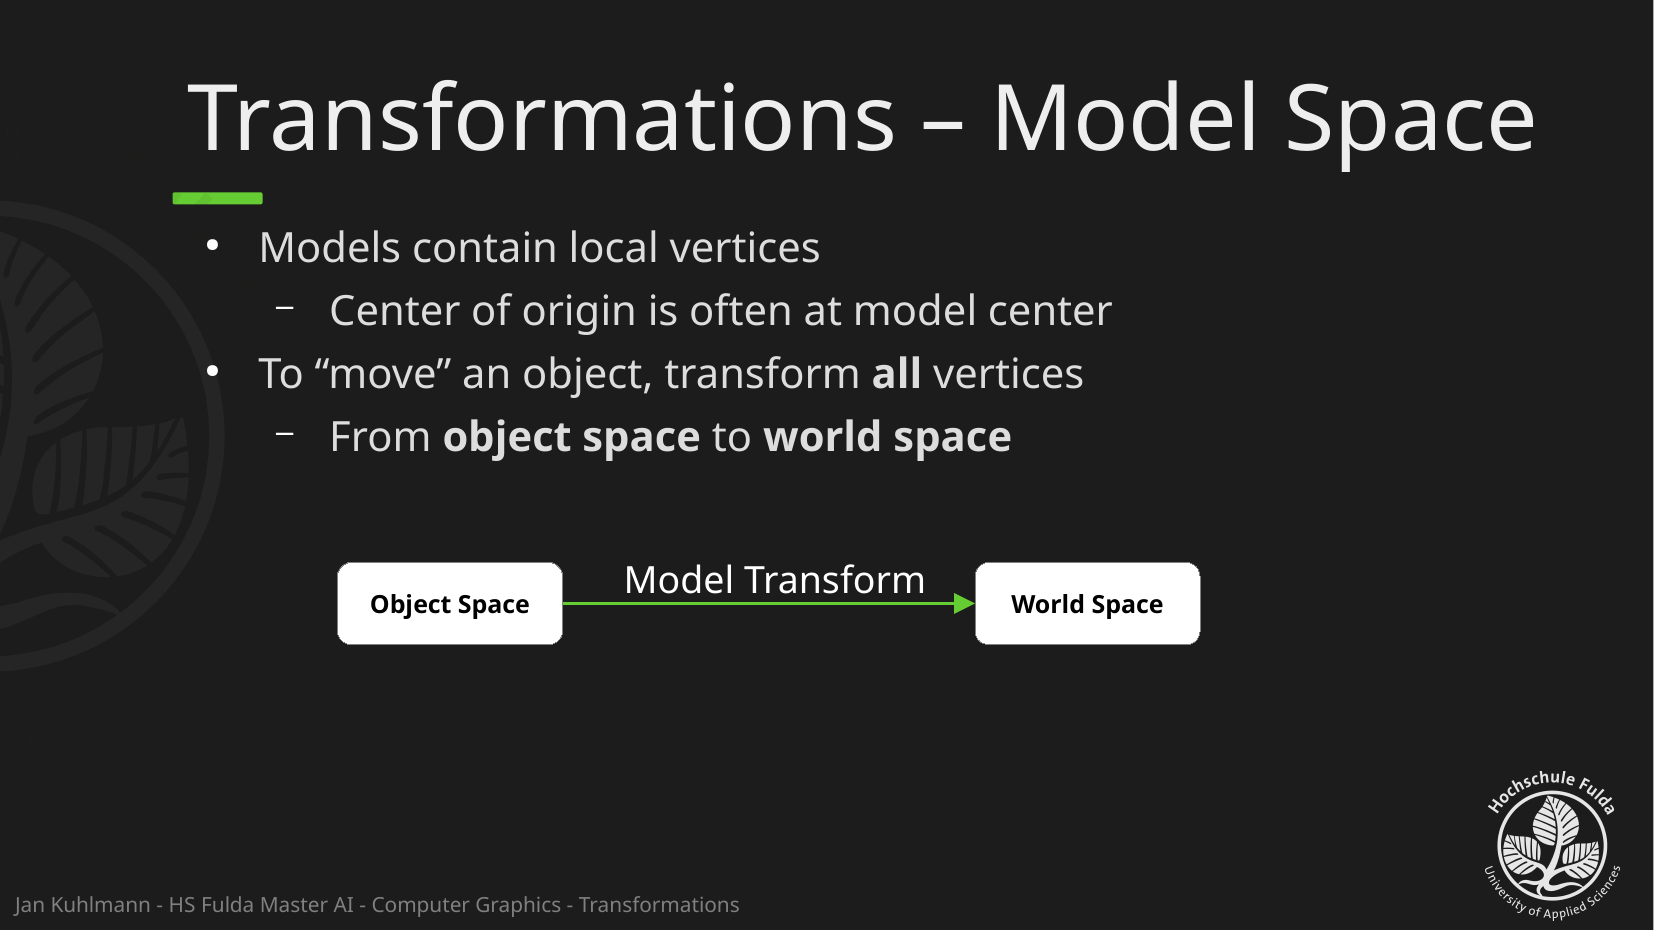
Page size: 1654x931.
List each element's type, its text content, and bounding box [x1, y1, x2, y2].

picture [1485, 771, 1620, 921]
title Transformations – Model Space [187, 37, 1571, 193]
list Models contain local vertices Center of origin is often at model center To “move” an object, transform all vertices From object space to world space [187, 217, 1571, 758]
text_box Model Transform [608, 546, 925, 613]
text_box Object Space [337, 562, 563, 645]
text_box World Space [975, 562, 1201, 645]
